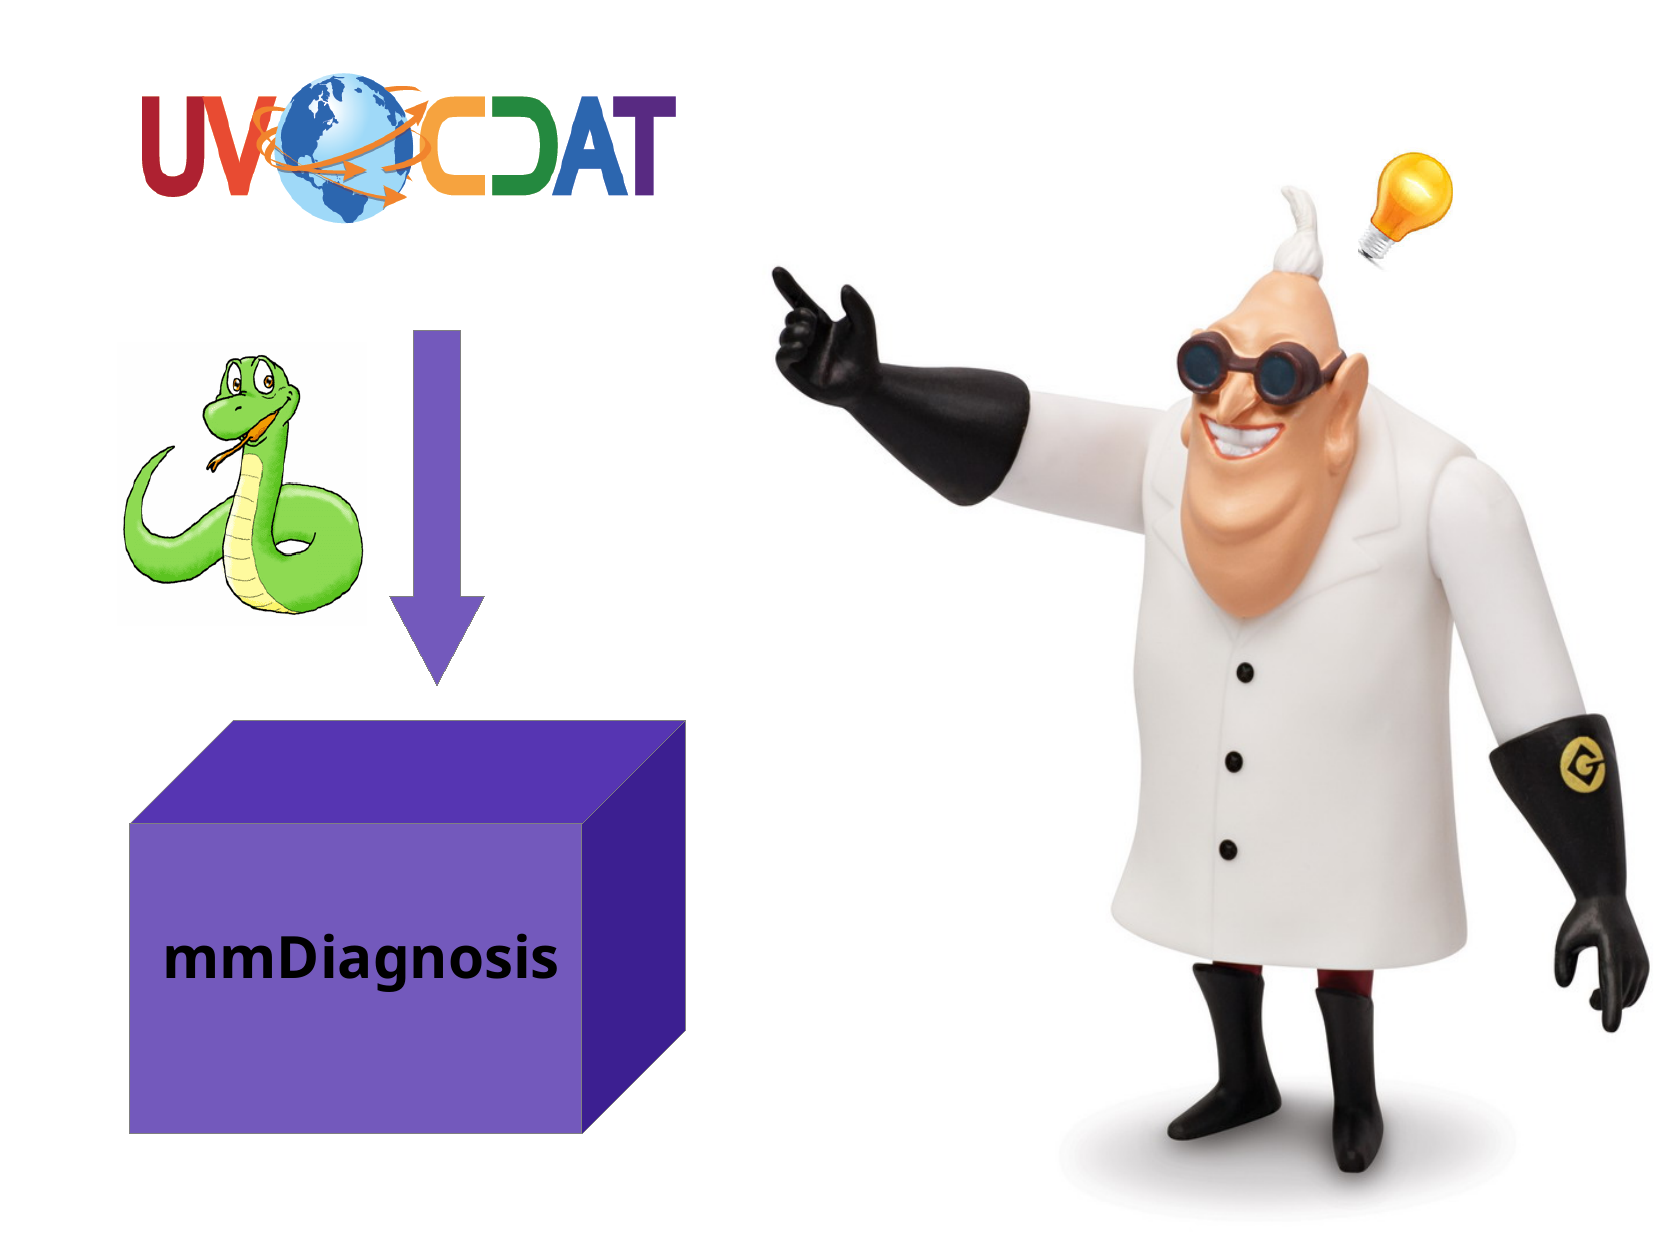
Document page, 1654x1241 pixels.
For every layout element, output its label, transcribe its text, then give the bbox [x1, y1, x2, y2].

picture [125, 70, 686, 225]
picture [744, 141, 1654, 1241]
picture [117, 342, 367, 626]
text_box [389, 330, 485, 686]
text_box [129, 720, 686, 1134]
text_box mmDiagnosis [147, 908, 609, 1004]
